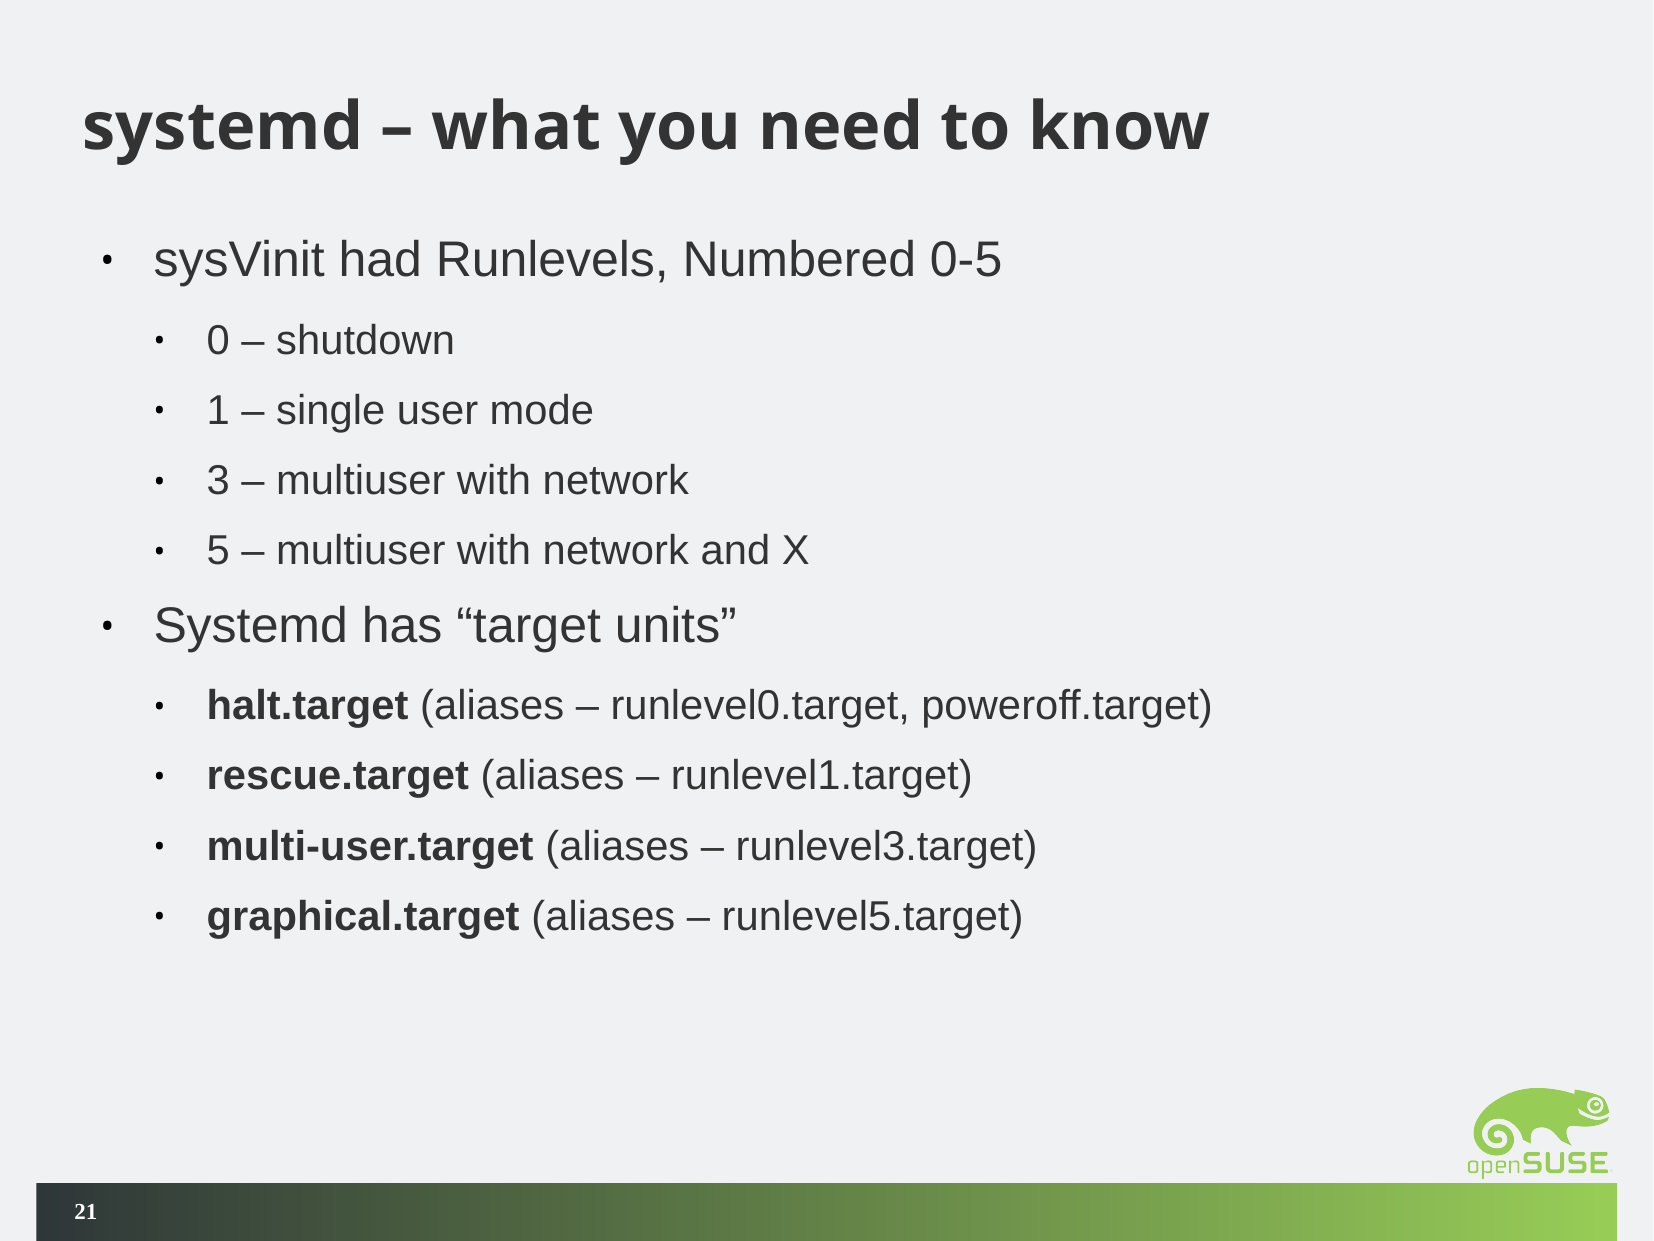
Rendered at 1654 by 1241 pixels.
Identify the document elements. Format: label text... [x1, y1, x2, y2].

picture [0, 0, 1654, 1241]
list sysVinit had Runlevels, Numbered 0-5 0 – shutdown 1 – single user mode 3 – multiuser with network 5 – multiuser with network and X Systemd has “target units” halt.target (aliases – runlevel0.target, poweroff.target) rescue.target (aliases – runlevel1.target) multi-user.target (aliases – runlevel3.target) graphical.target (aliases – runlevel5.target) [82, 231, 1571, 951]
title systemd – what you need to know [82, 49, 1571, 198]
